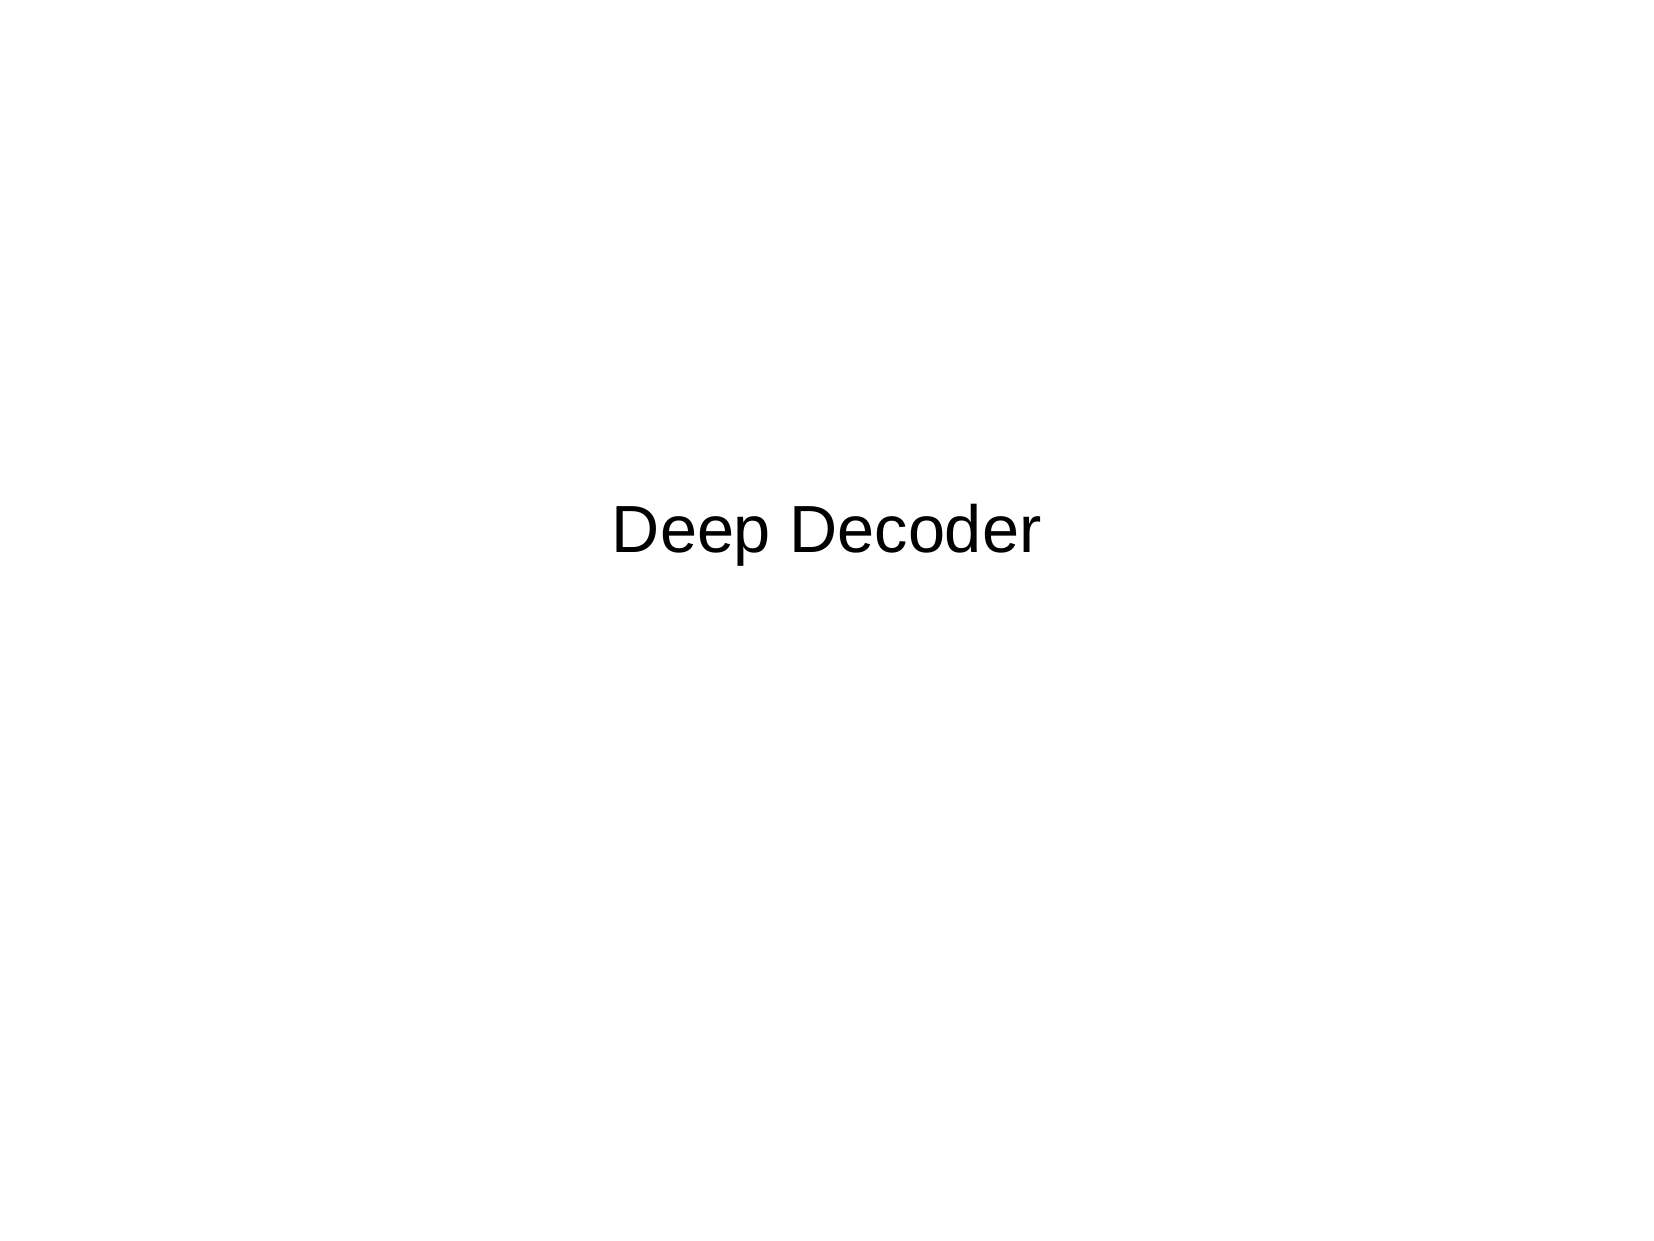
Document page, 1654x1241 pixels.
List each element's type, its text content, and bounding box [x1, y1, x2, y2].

subtitle Deep Decoder [82, 49, 1571, 1010]
